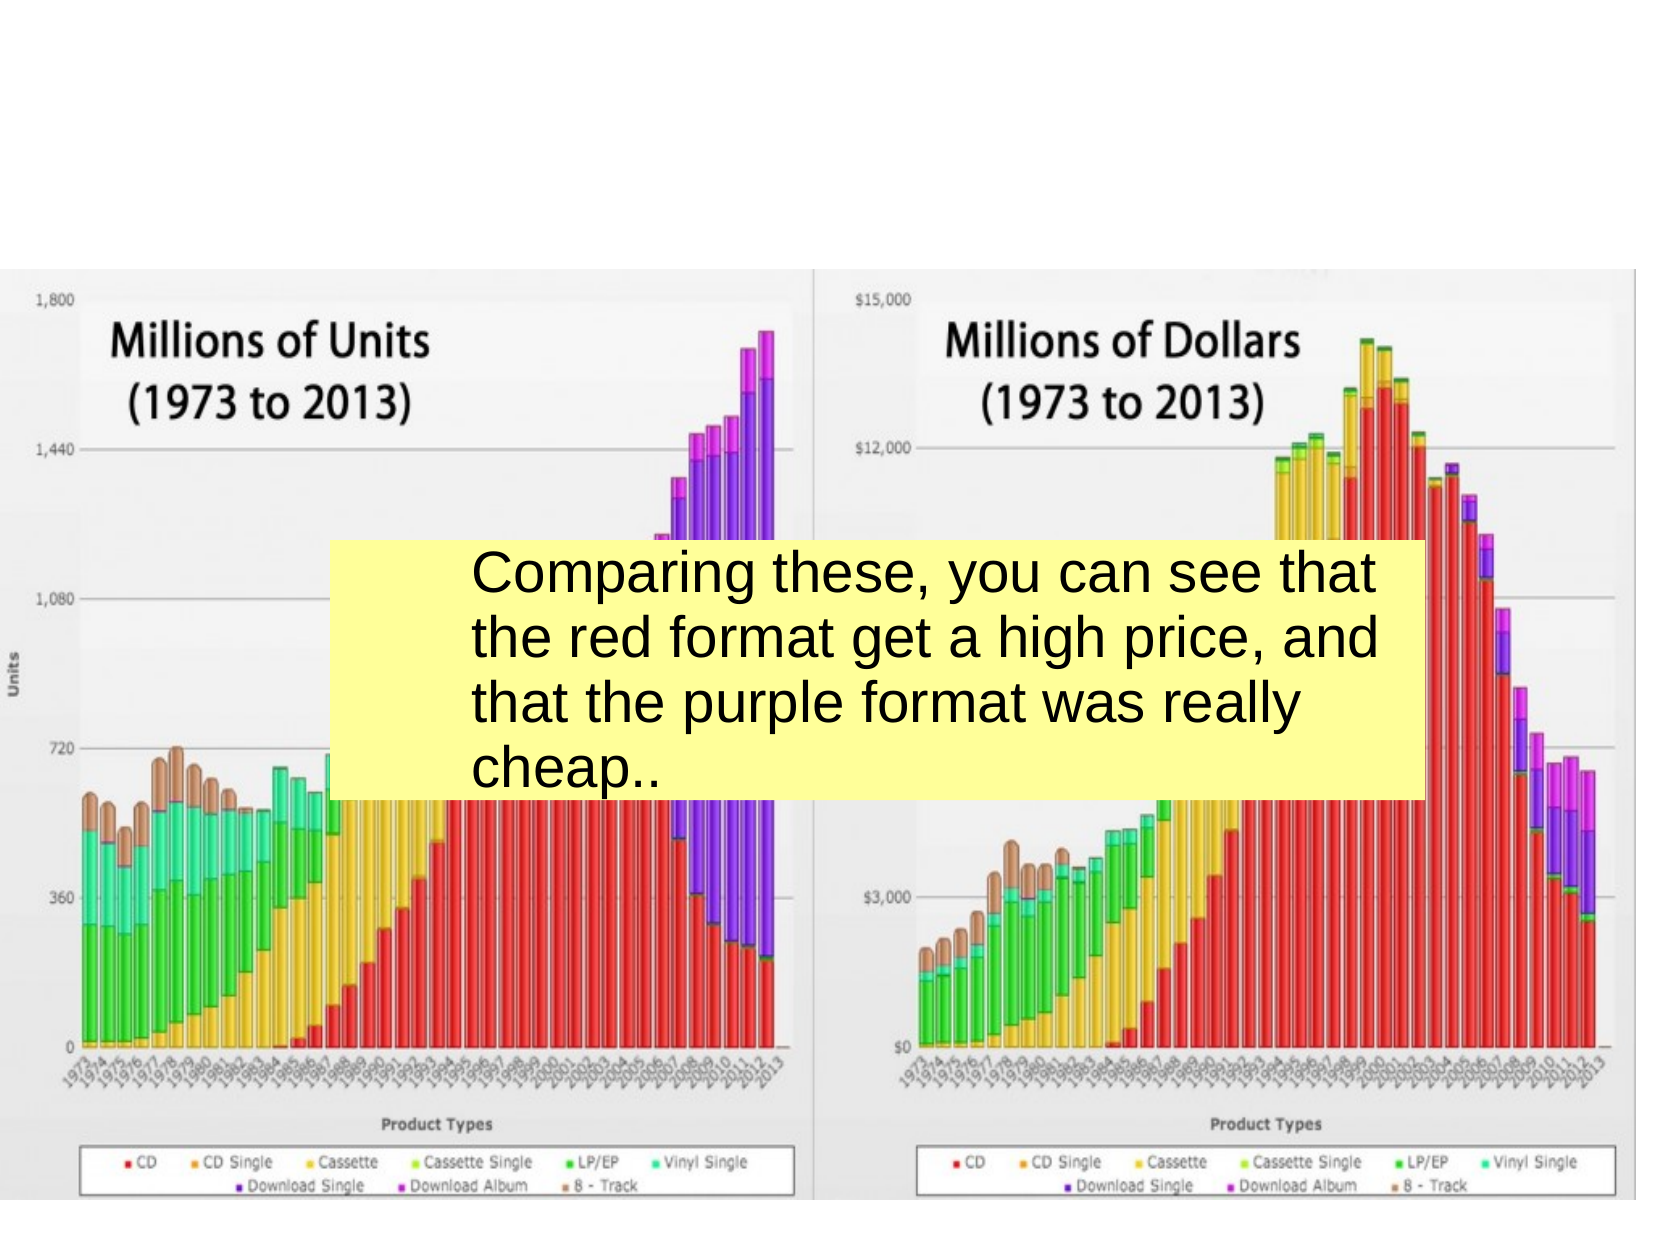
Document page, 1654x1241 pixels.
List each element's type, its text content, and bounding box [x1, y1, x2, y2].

list Comparing these, you can see that the red format get a high price, and that the purple format was really cheap.. [330, 540, 1426, 801]
picture [0, 269, 1636, 1201]
